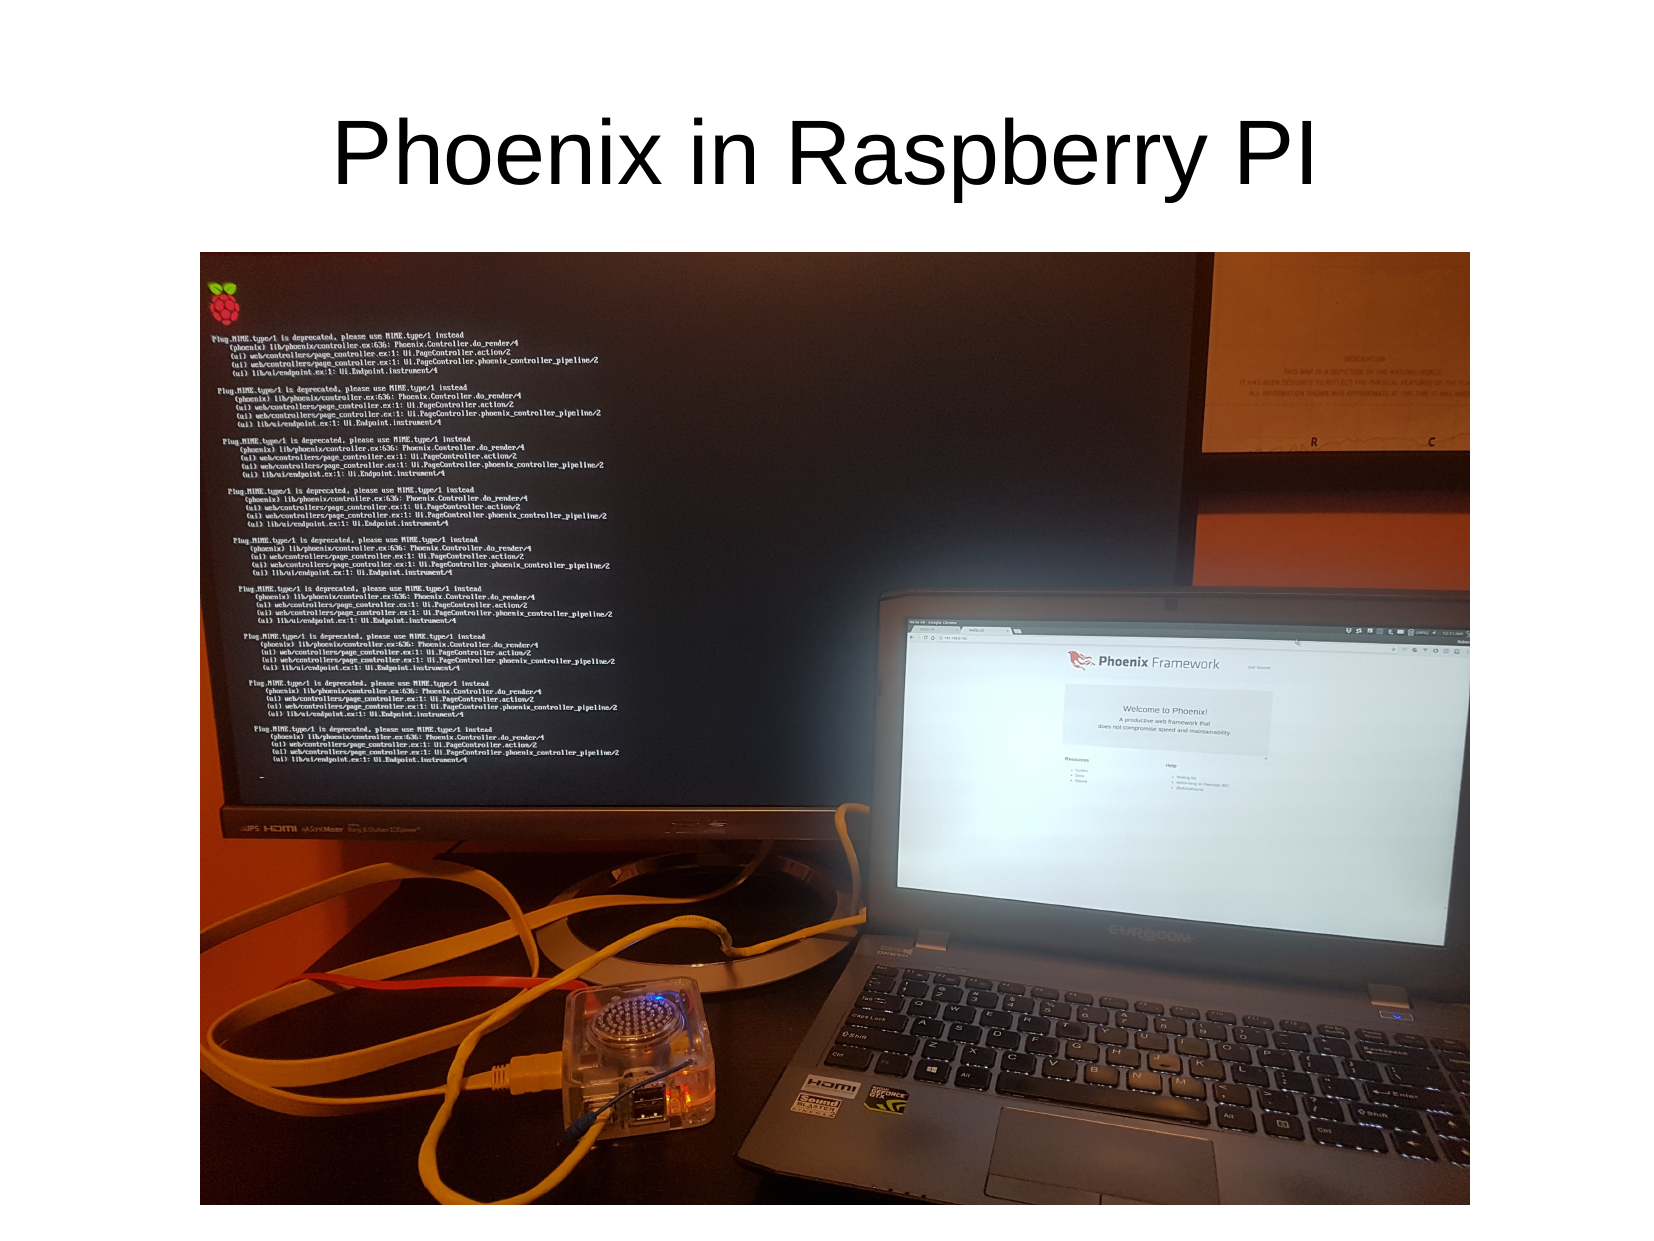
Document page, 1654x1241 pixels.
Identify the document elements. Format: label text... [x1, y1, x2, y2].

picture [200, 252, 1470, 1205]
title Phoenix in Raspberry PI [82, 49, 1571, 257]
